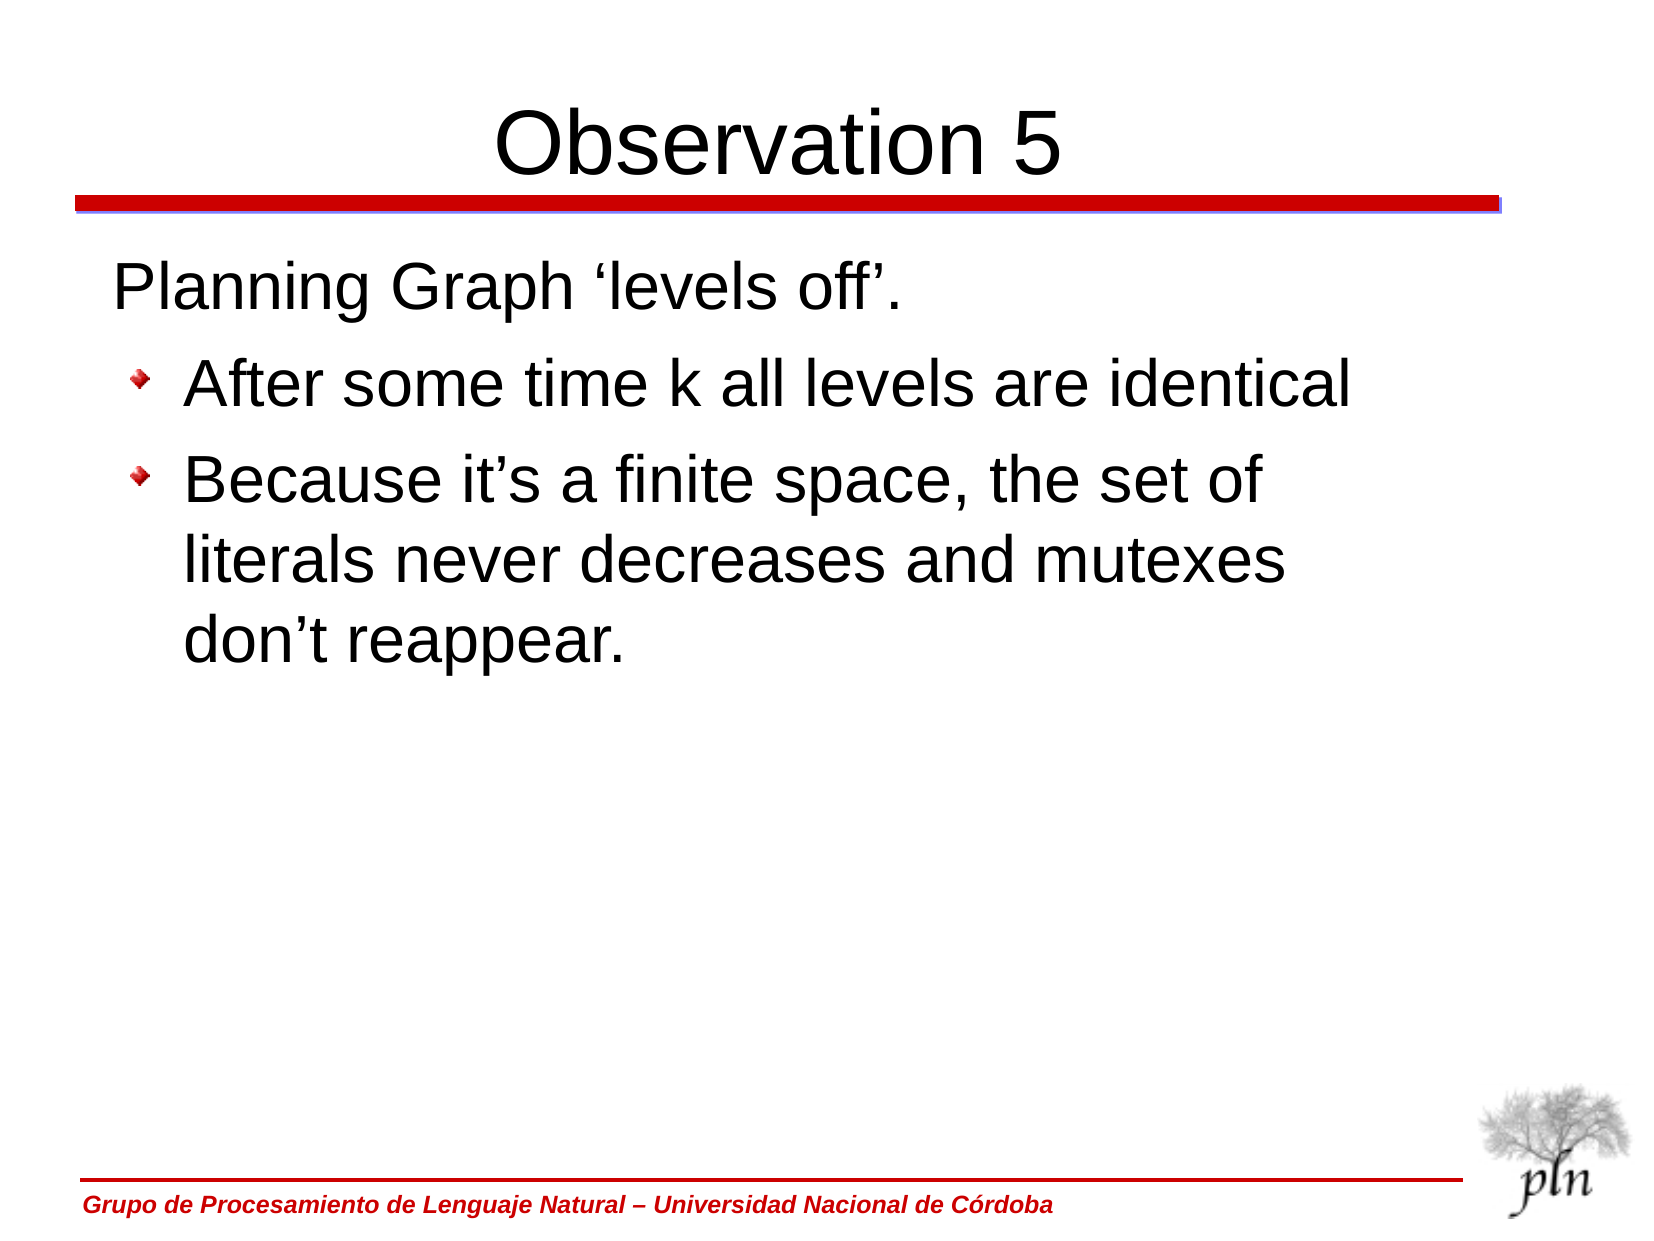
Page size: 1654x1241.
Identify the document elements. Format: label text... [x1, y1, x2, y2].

title Observation 5 [100, 12, 1426, 200]
picture [1477, 1083, 1635, 1219]
list Planning Graph ‘levels off’. After some time k all levels are identical Because it’s a finite space, the set of literals never decreases and mutexes don’t reappear. [98, 235, 1426, 1013]
